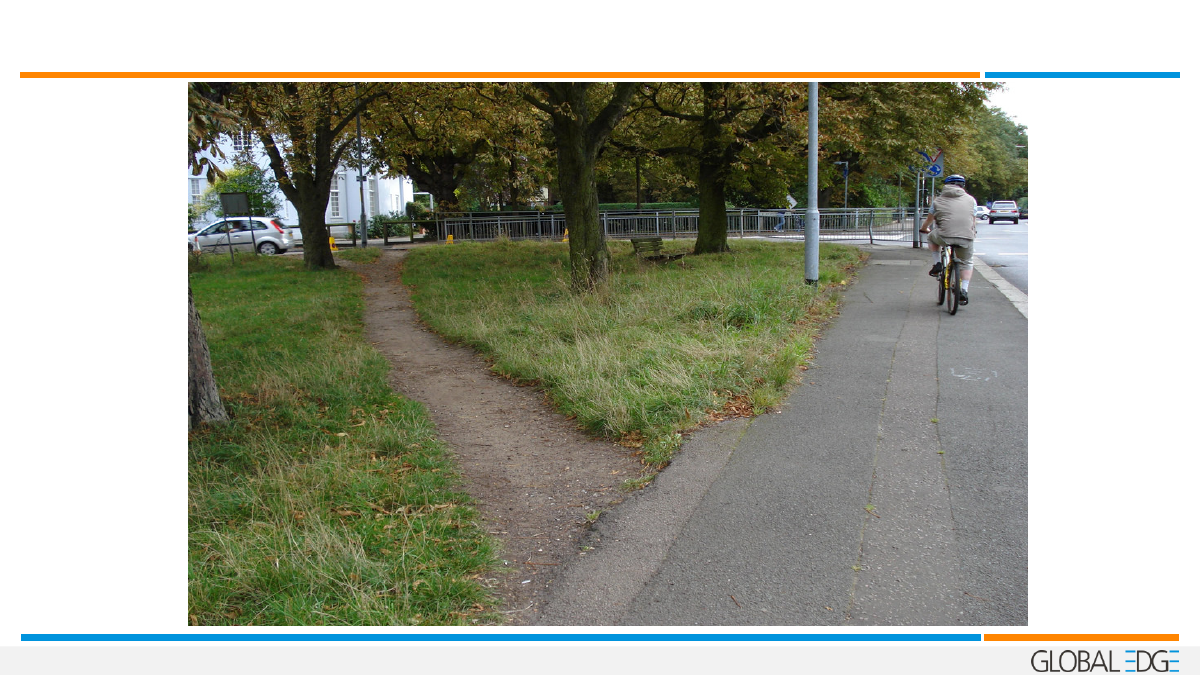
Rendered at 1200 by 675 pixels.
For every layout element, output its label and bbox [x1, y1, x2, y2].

picture [1031, 650, 1179, 672]
picture [188, 82, 1028, 626]
